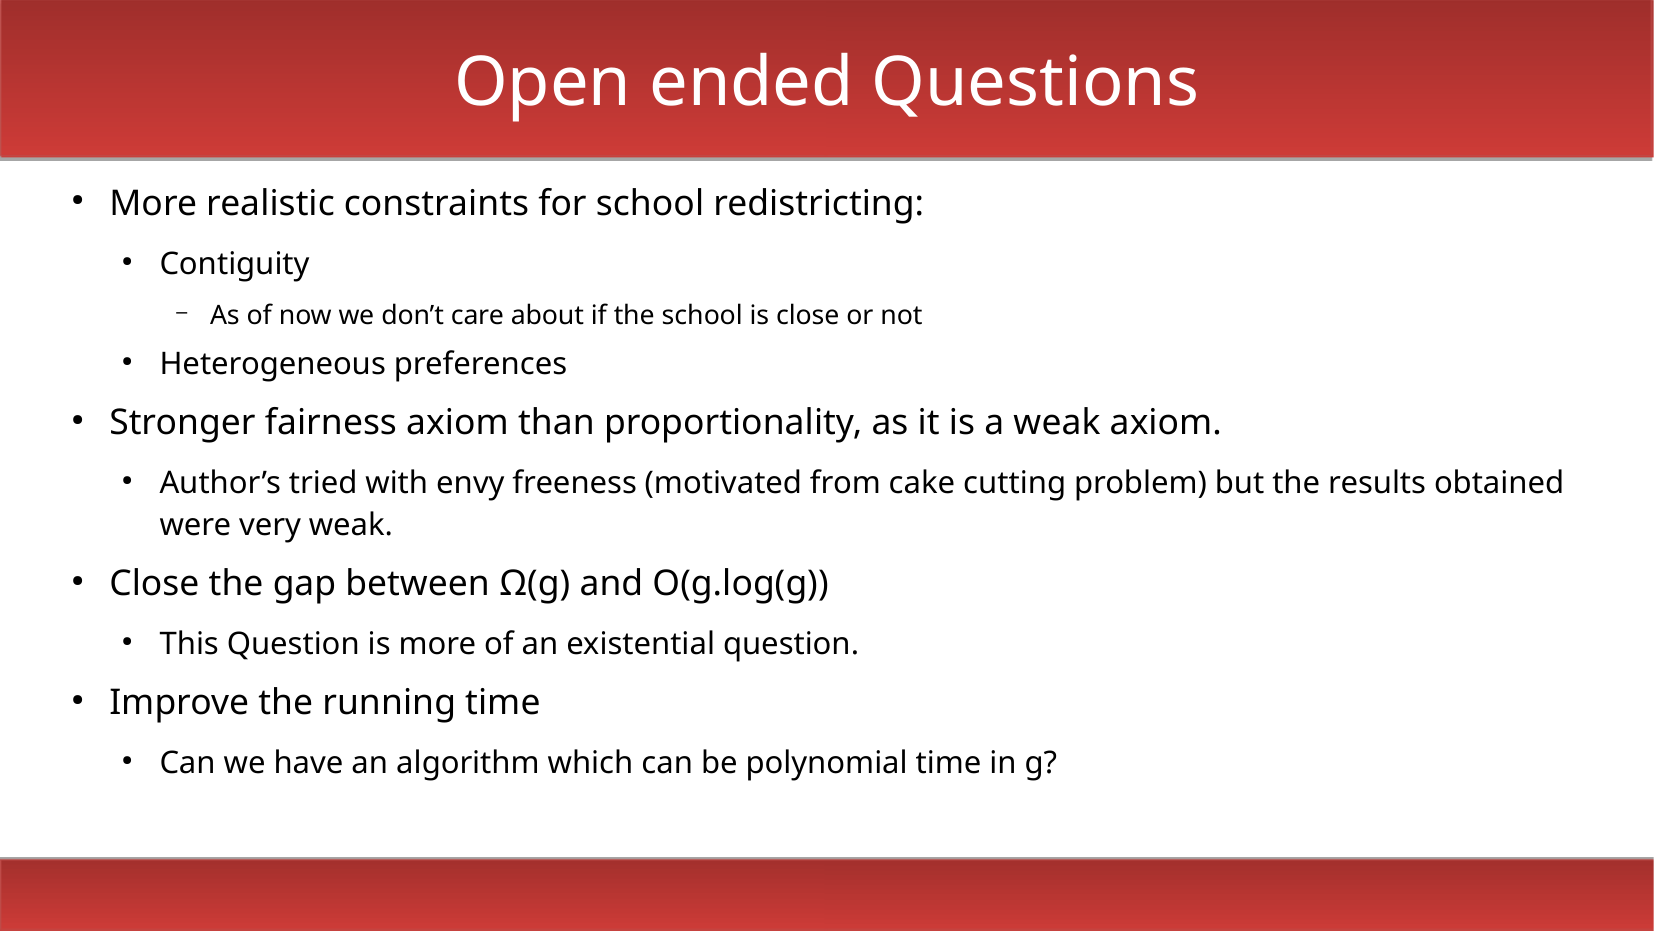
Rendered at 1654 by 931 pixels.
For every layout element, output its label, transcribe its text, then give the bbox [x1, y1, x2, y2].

list More realistic constraints for school redistricting: Contiguity As of now we don’t care about if the school is close or not Heterogeneous preferences Stronger fairness axiom than proportionality, as it is a weak axiom. Author’s tried with envy freeness (motivated from cake cutting problem) but the results obtained were very weak. Close the gap between Ω(g) and O(g.log(g)) This Question is more of an existential question. Improve the running time Can we have an algorithm which can be polynomial time in g? [59, 177, 1595, 792]
picture [0, 857, 1654, 931]
title Open ended Questions [59, 23, 1595, 133]
picture [0, 0, 1654, 161]
